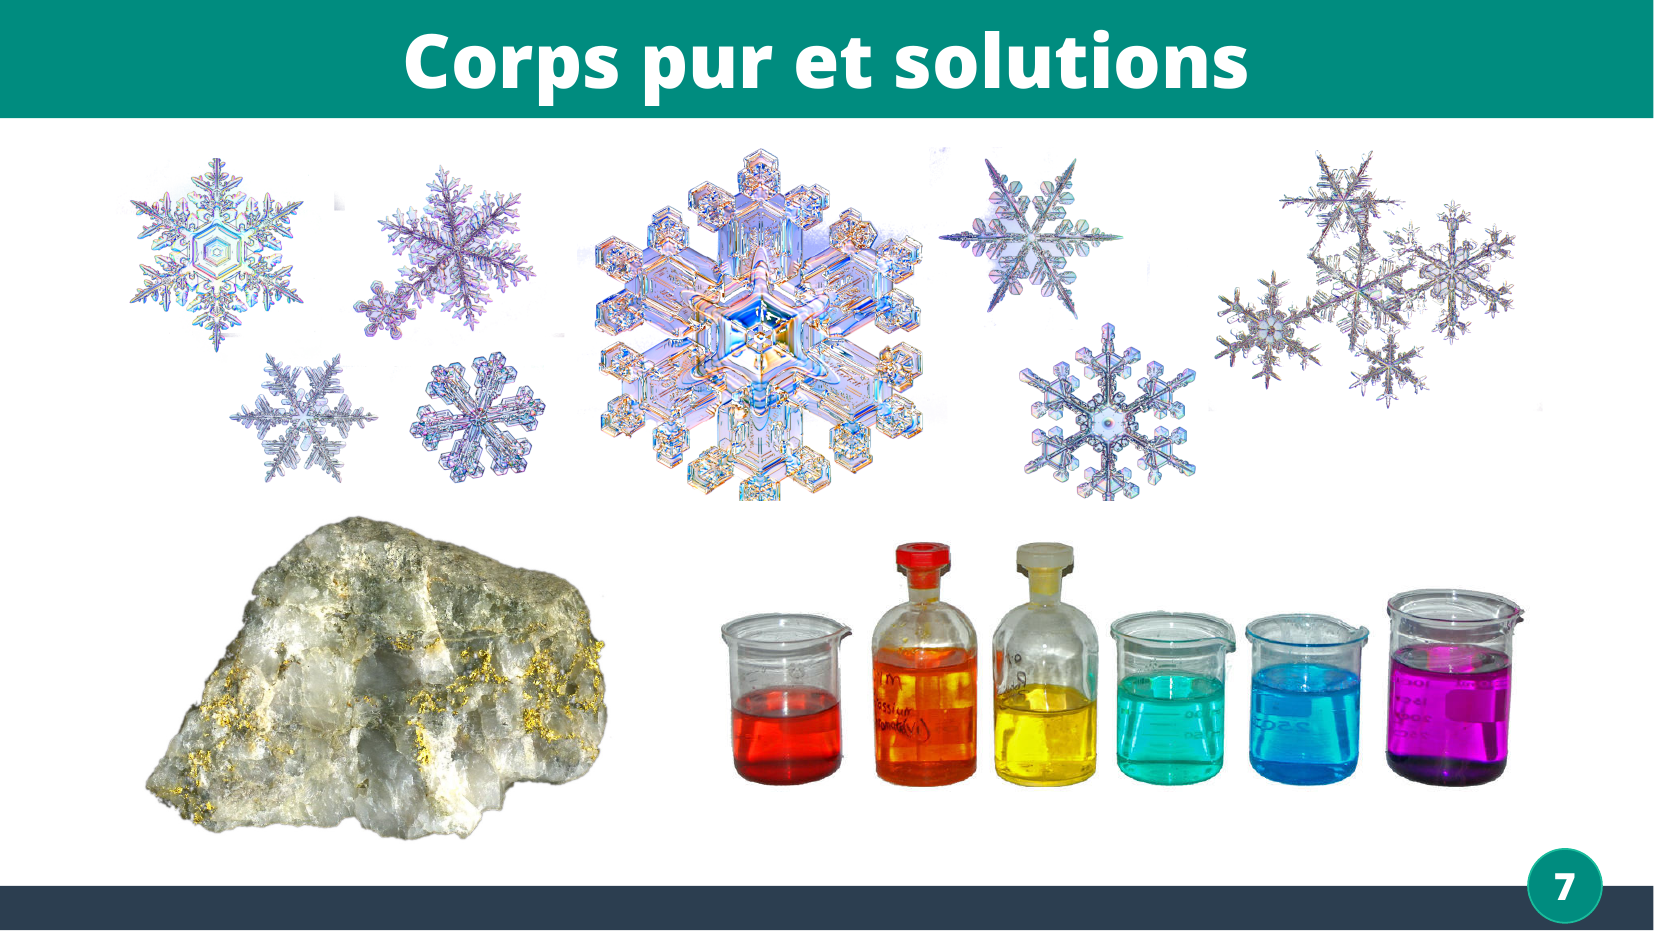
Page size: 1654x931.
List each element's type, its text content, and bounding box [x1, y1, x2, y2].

title Corps pur et solutions [59, 0, 1595, 118]
picture [95, 147, 1565, 857]
